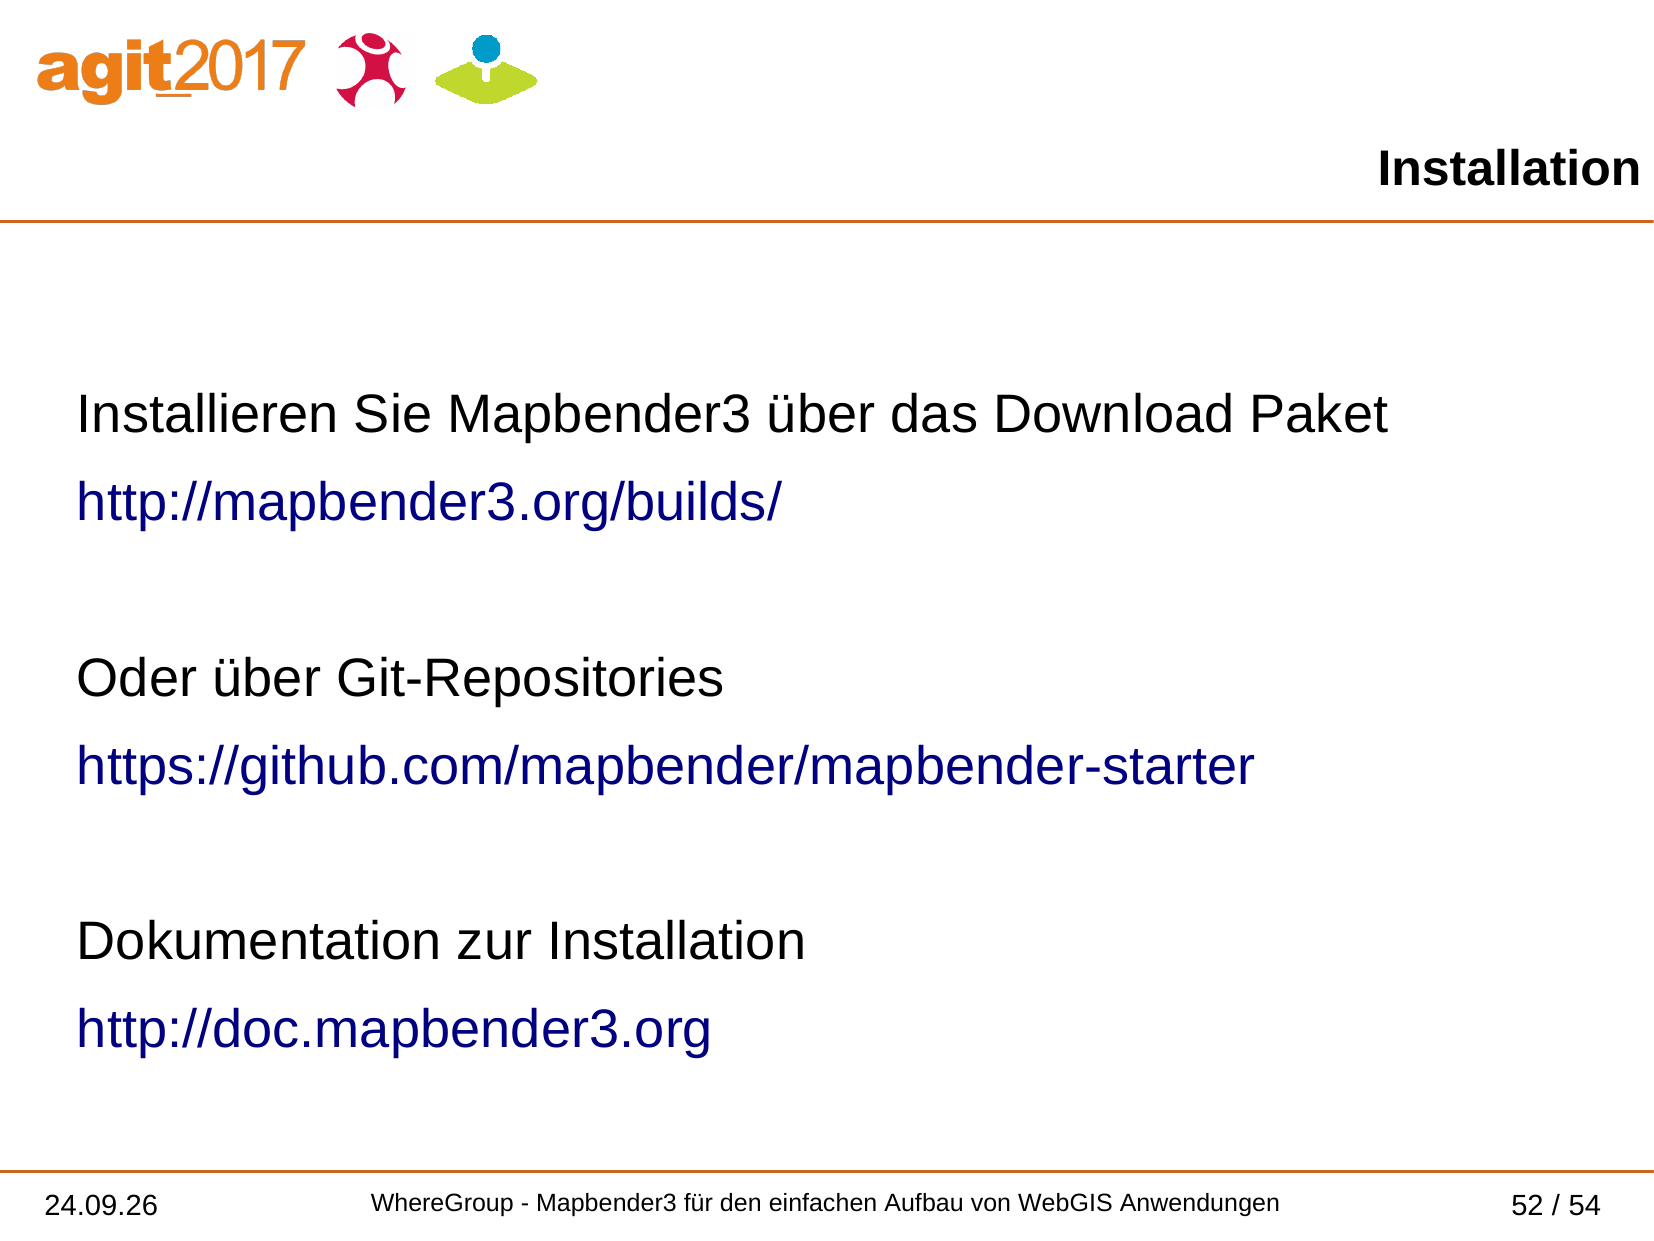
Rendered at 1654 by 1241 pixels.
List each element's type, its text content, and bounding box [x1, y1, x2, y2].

list Installieren Sie Mapbender3 über das Download Paket http://mapbender3.org/builds/ Oder über Git-Repositories https://github.com/mapbender/mapbender-starter Dokumentation zur Installation http://doc.mapbender3.org [76, 383, 1565, 1241]
picture [435, 35, 538, 104]
title Installation [153, 124, 1642, 213]
picture [35, 23, 308, 107]
